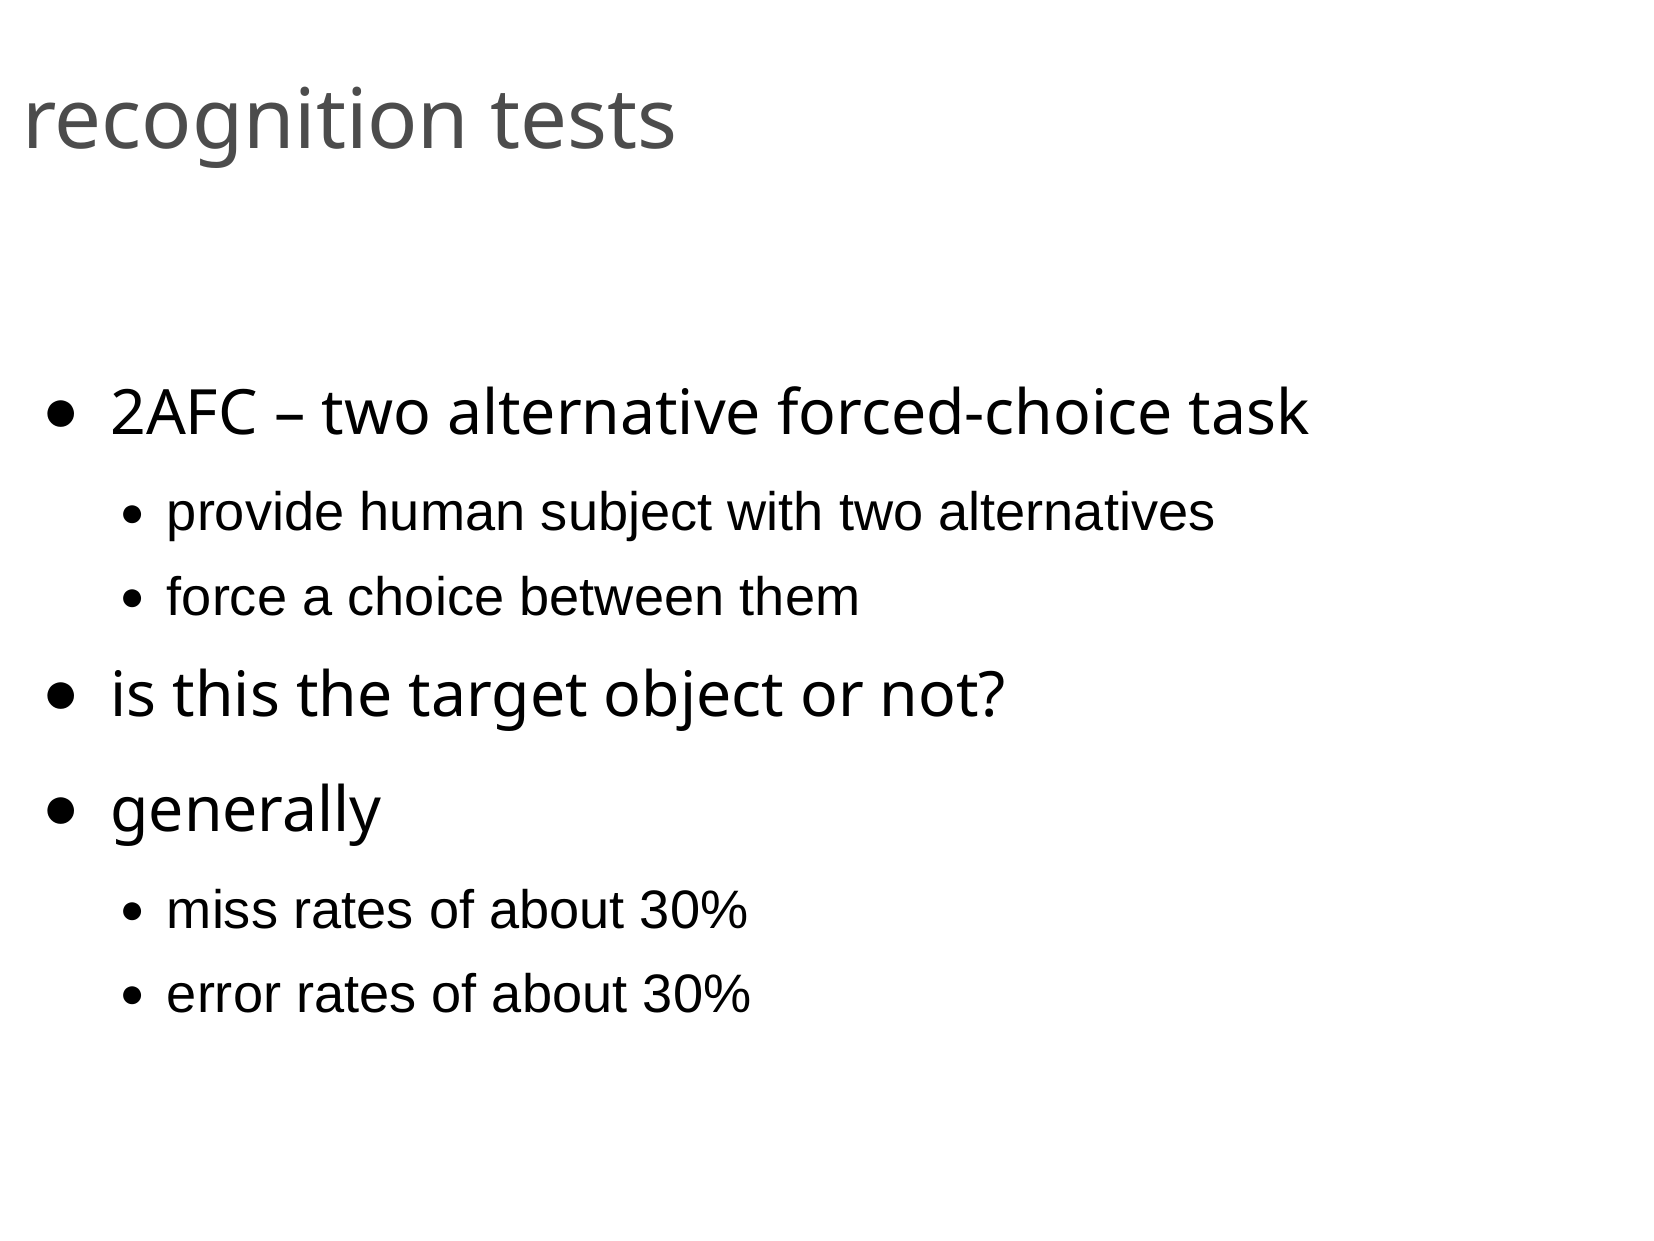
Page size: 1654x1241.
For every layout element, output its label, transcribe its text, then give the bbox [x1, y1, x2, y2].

list 2AFC – two alternative forced-choice task provide human subject with two alternatives force a choice between them is this the target object or not? generally miss rates of about 30% error rates of about 30% [25, 226, 1654, 1166]
title recognition tests [22, 19, 1654, 213]
